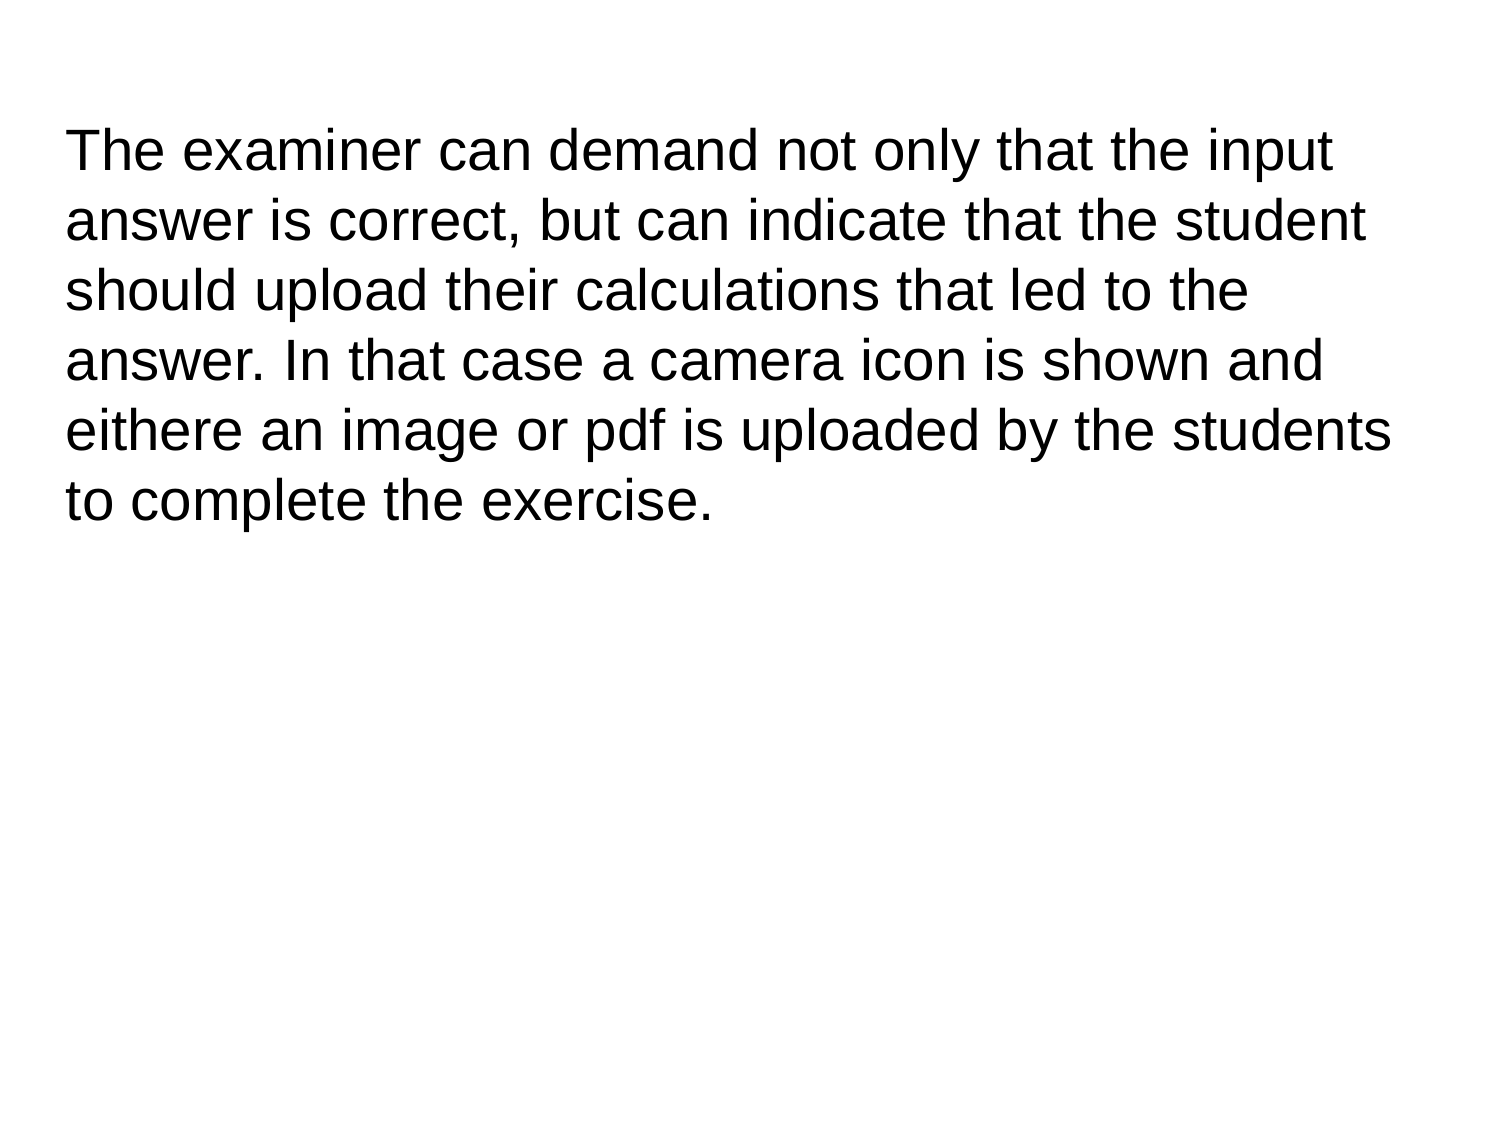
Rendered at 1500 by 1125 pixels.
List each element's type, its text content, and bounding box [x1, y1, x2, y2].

text_box The examiner can demand not only that the input answer is correct, but can indicate that the student should upload their calculations that led to the answer. In that case a camera icon is shown and eithere an image or pdf is uploaded by the students to complete the exercise. [51, 97, 1449, 223]
